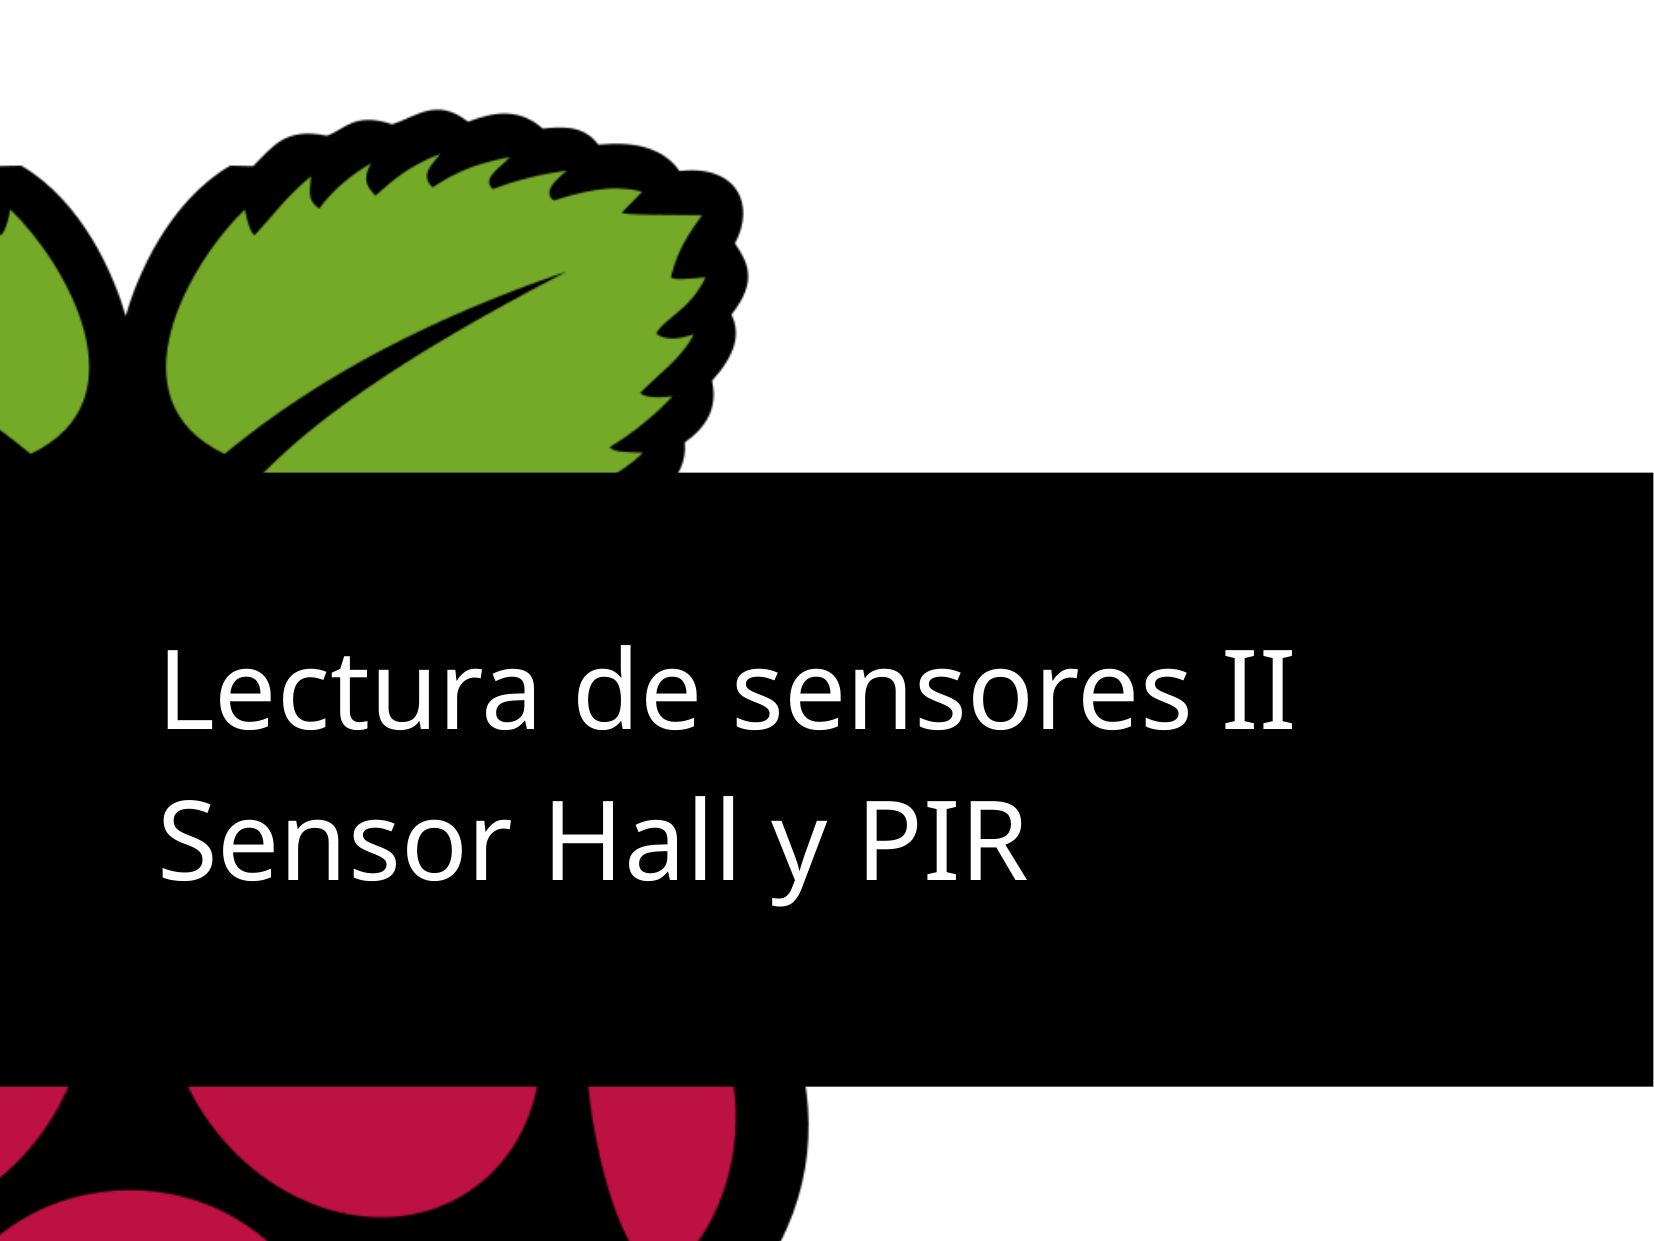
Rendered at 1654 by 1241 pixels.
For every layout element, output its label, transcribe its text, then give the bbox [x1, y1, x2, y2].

picture [0, 106, 816, 472]
picture [0, 1087, 816, 1241]
text_box [0, 0, 1654, 1241]
text_box Lectura de sensores II Sensor Hall y PIR [142, 604, 1494, 863]
